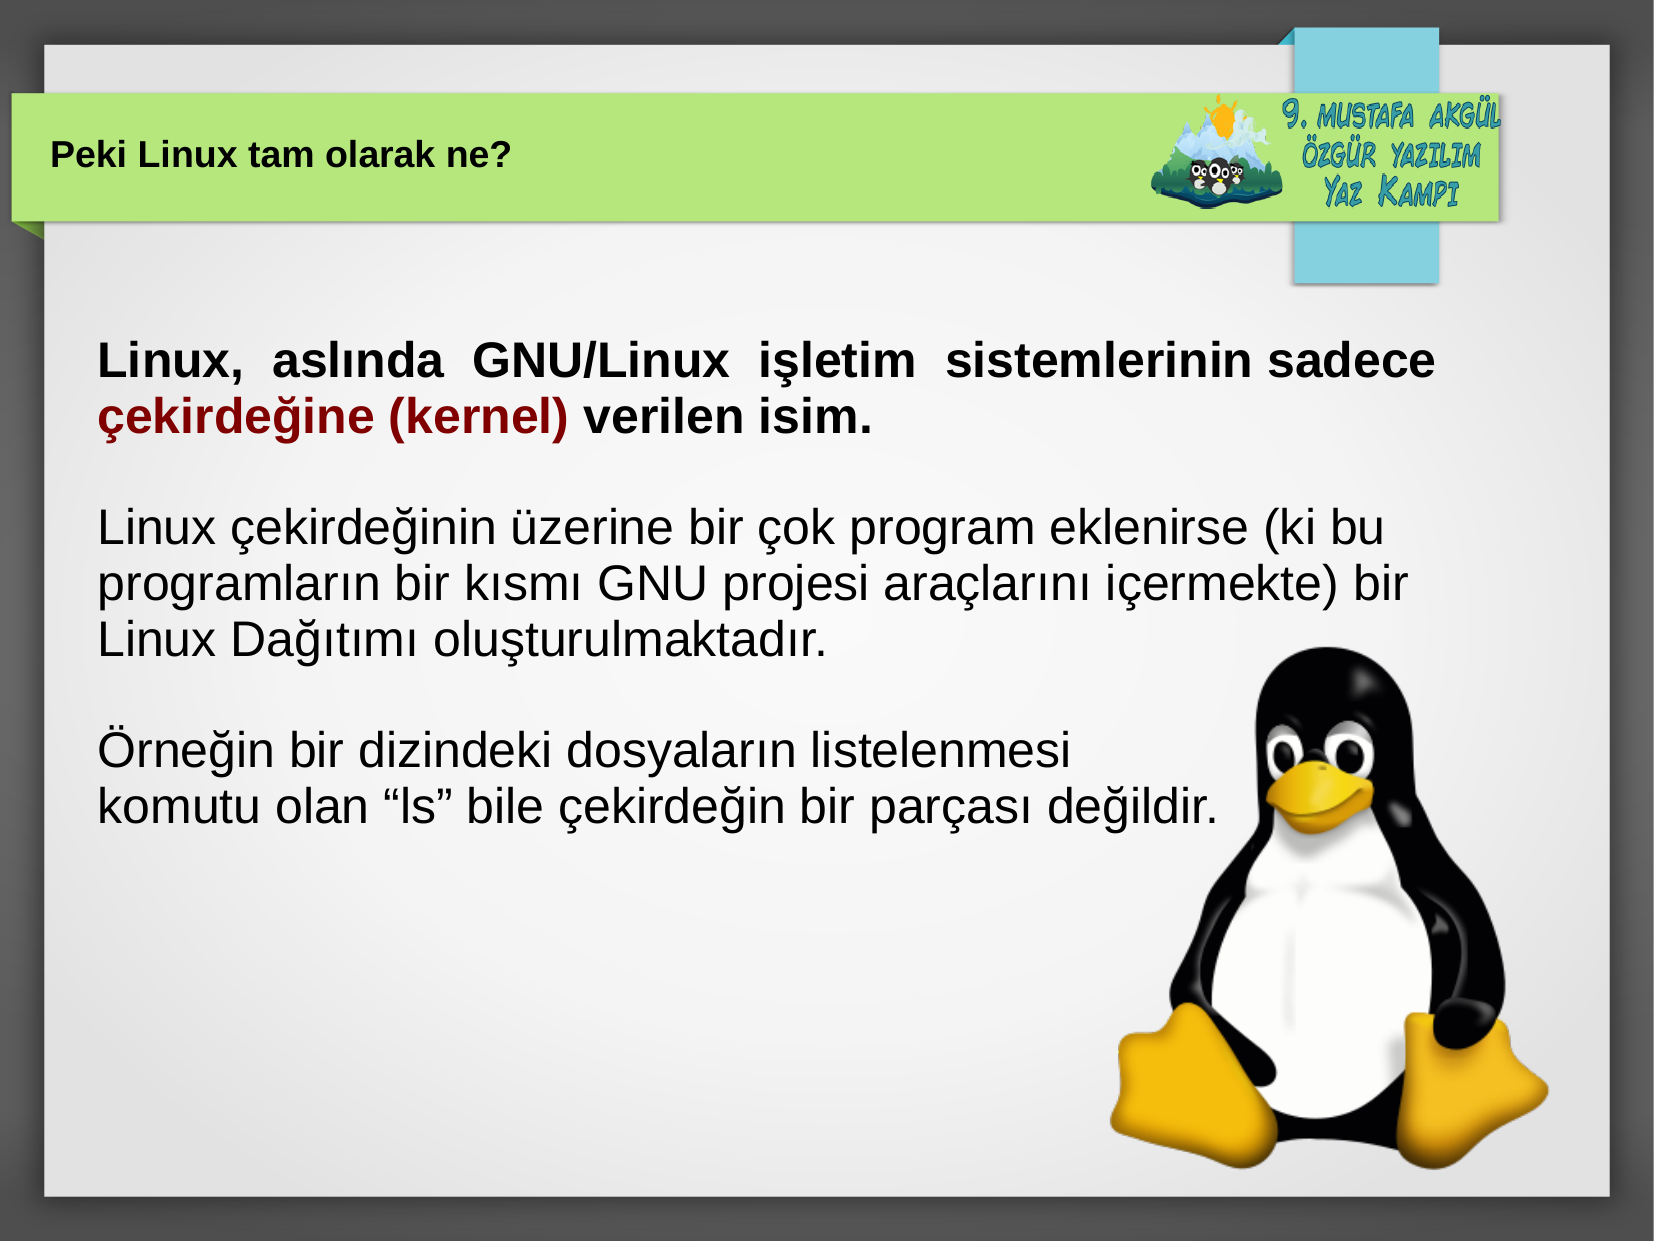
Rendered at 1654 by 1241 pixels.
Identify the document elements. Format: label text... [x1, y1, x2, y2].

text_box Peki Linux tam olarak ne? [35, 126, 1151, 202]
picture [0, 0, 1654, 1241]
text_box Linux, aslında GNU/Linux işletim sistemlerinin sadece çekirdeğine (kernel) verilen isim. Linux çekirdeğinin üzerine bir çok program eklenirse (ki bu programların bir kısmı GNU projesi araçlarını içermekte) bir Linux Dağıtımı oluşturulmaktadır. Örneğin bir dizindeki dosyaların listelenmesi komutu olan “ls” bile çekirdeğin bir parçası değildir. [82, 324, 1536, 1014]
